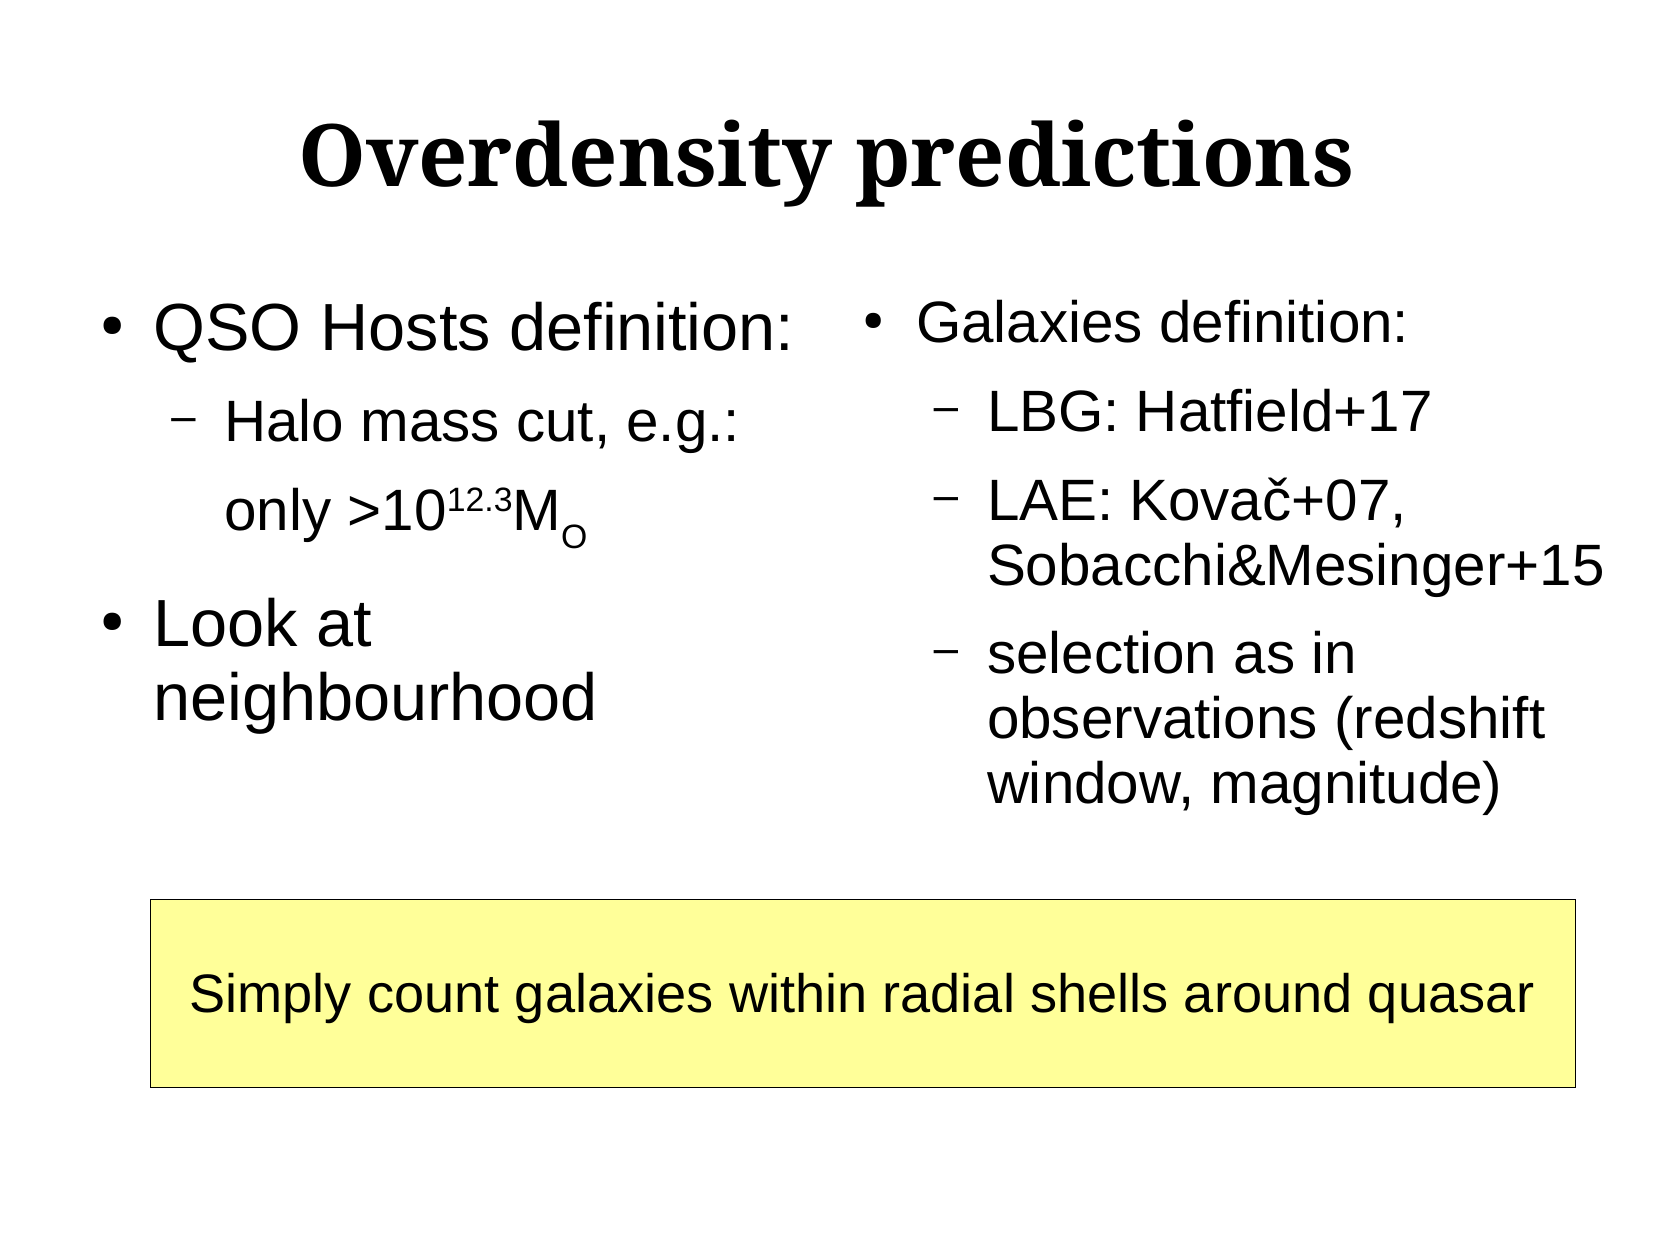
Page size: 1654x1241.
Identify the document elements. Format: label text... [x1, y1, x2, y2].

text_box Simply count galaxies within radial shells around quasar [150, 899, 1576, 1088]
list QSO Hosts definition: Halo mass cut, e.g.: only >1012.3MO Look at neighbourhood [82, 290, 809, 1010]
title Overdensity predictions [82, 49, 1571, 257]
list Galaxies definition: LBG: Hatfield+17 LAE: Kovač+07, Sobacchi&Mesinger+15 selection as in observations (redshift window, magnitude) [845, 290, 1613, 1010]
